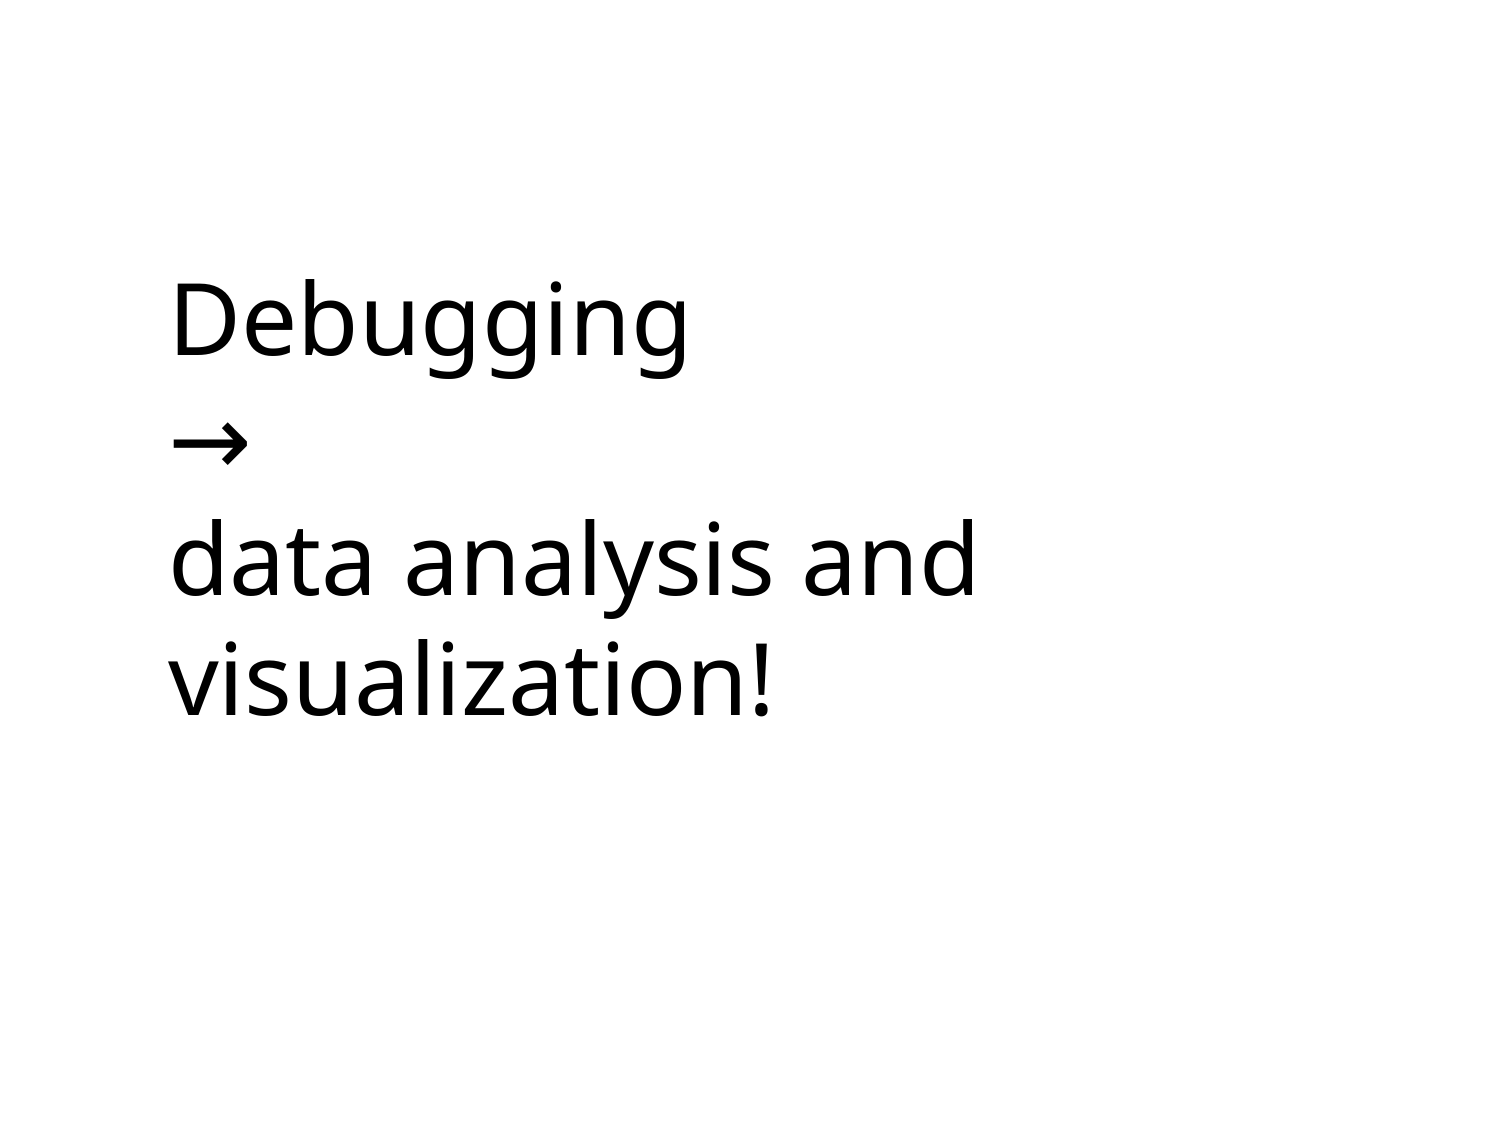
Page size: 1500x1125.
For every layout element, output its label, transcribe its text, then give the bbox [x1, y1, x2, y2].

text_box Debugging → data analysis and visualization! [153, 248, 1489, 399]
